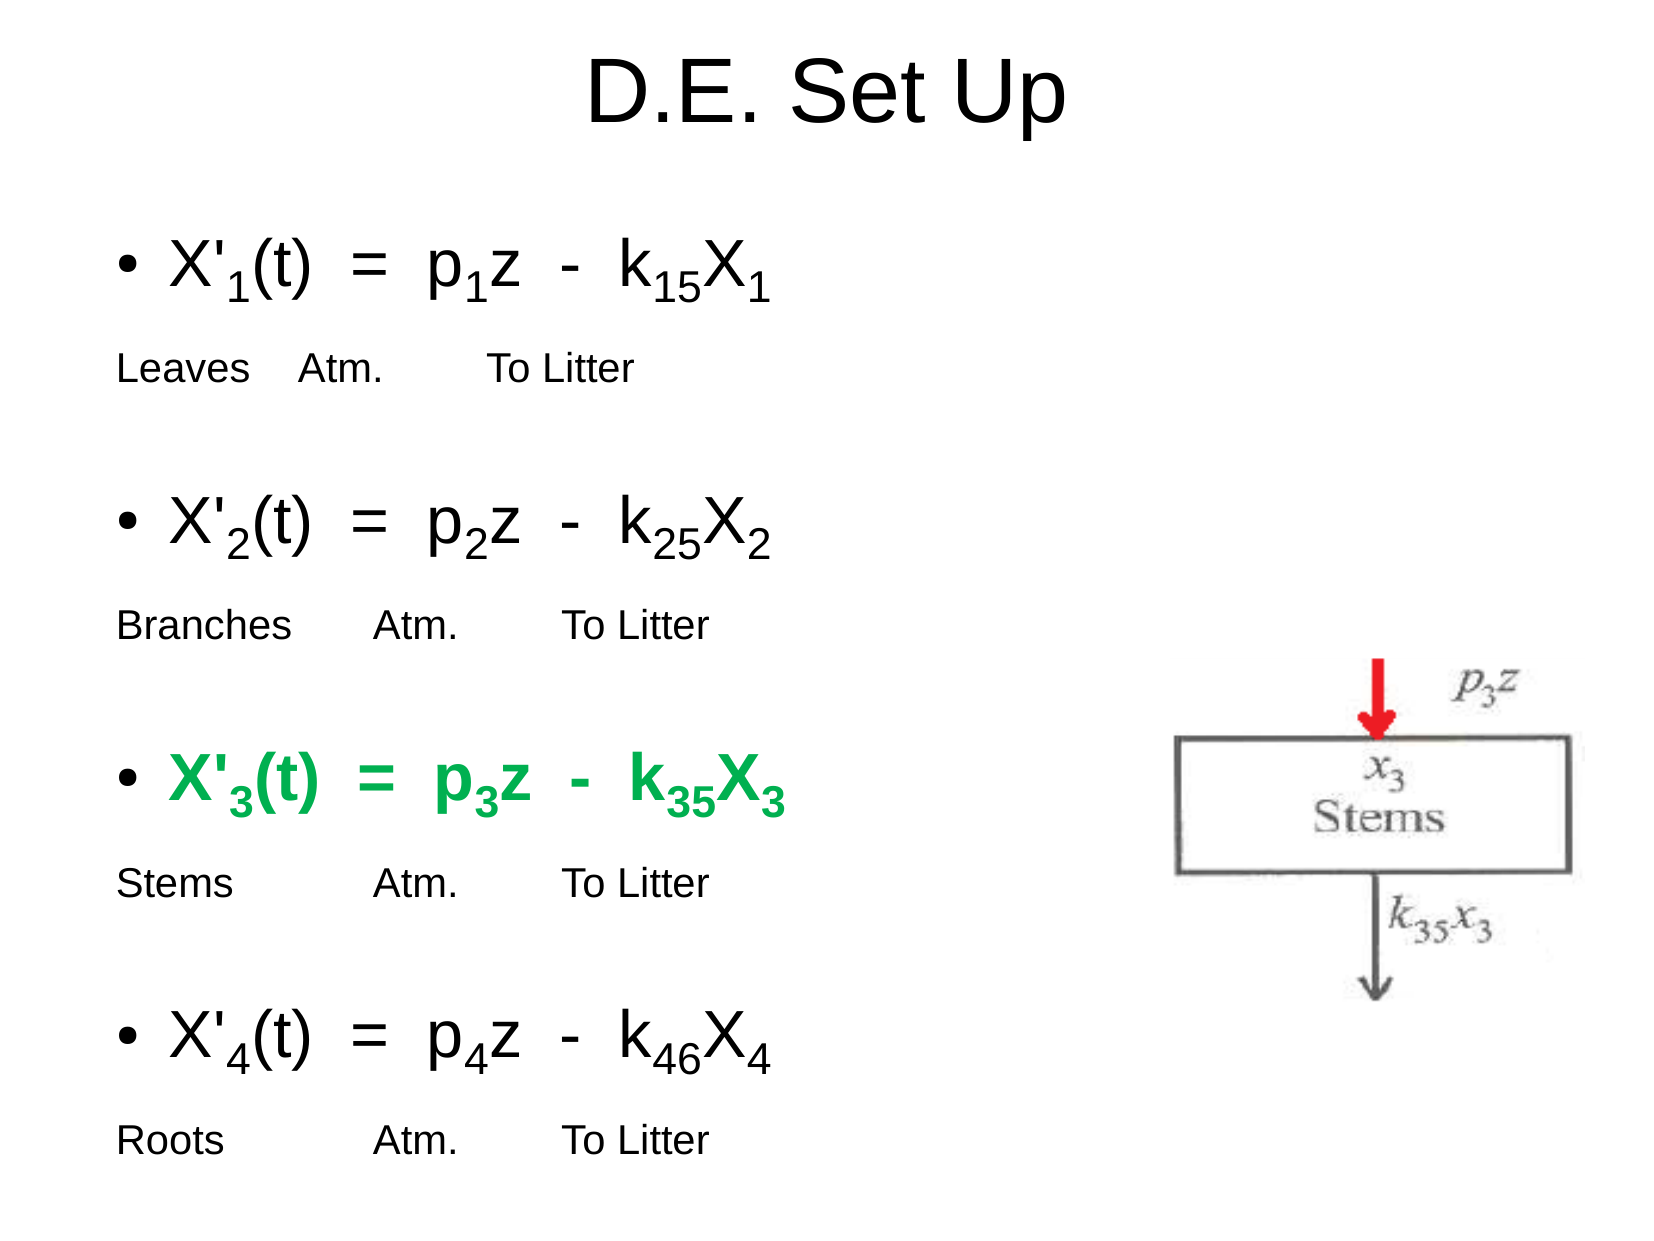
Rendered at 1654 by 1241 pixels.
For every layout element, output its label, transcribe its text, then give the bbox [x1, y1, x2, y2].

title D.E. Set Up [82, 5, 1571, 166]
picture [1170, 657, 1585, 1012]
list X'1(t) = p1z - k15X1 Leaves Atm. To Litter X'2(t) = p2z - k25X2 Branches Atm. To Litter X'3(t) = p3z - k35X3 Stems Atm. To Litter X'4(t) = p4z - k46X4 Roots Atm. To Litter [80, 219, 1536, 1170]
